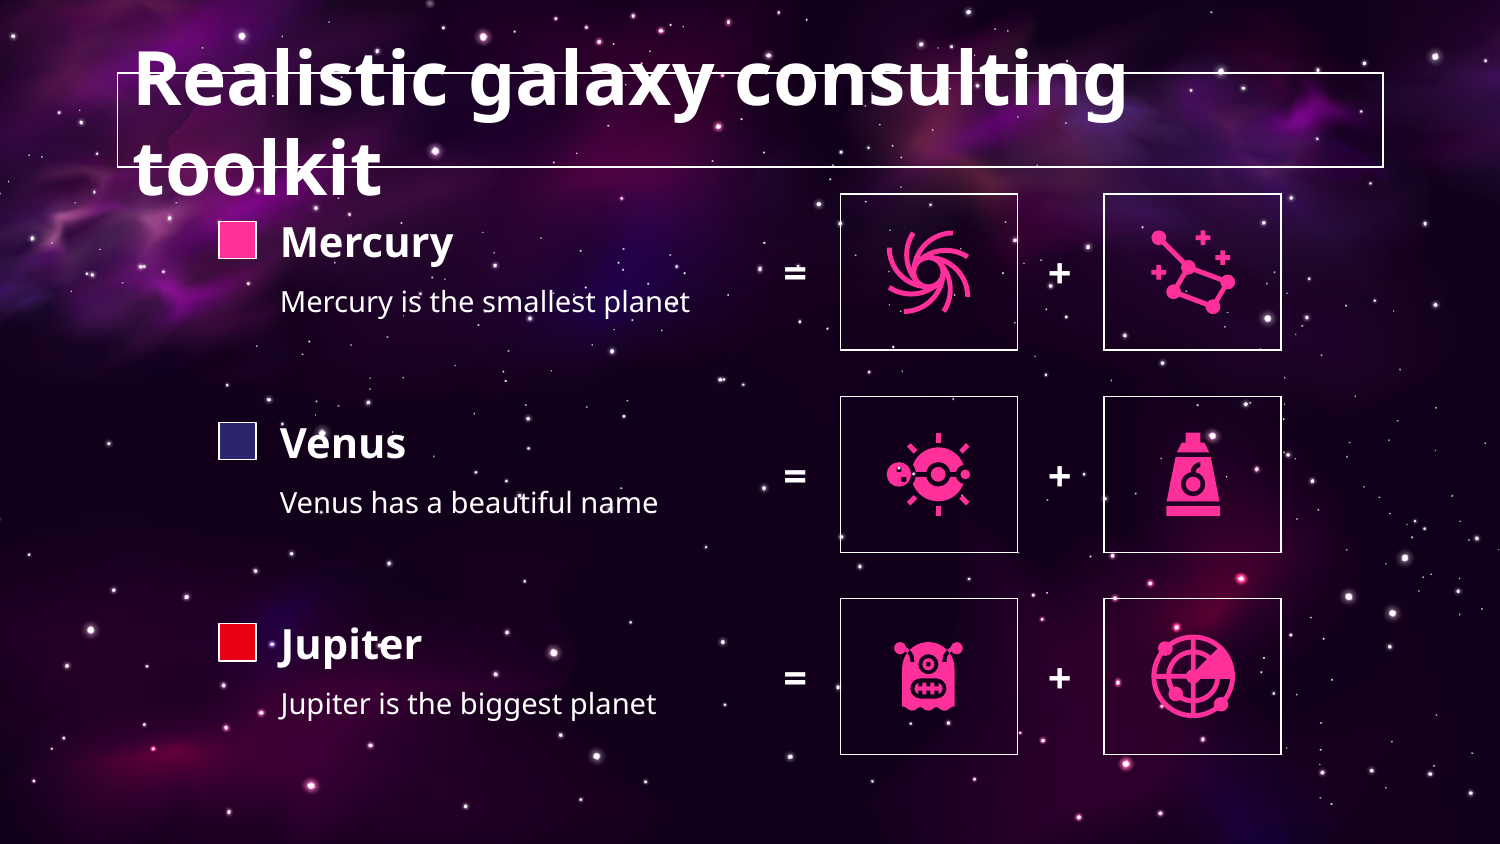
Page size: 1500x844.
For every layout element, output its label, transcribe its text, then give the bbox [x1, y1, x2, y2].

text_box = [752, 242, 839, 302]
text_box [1166, 506, 1221, 517]
text_box Jupiter [265, 623, 744, 670]
text_box [912, 447, 964, 472]
text_box Mercury is the smallest planet [264, 267, 743, 328]
text_box [906, 443, 918, 454]
text_box [886, 230, 971, 314]
title Realistic galaxy consulting toolkit [117, 72, 1383, 167]
text_box + [1017, 242, 1104, 302]
text_box Venus [264, 422, 743, 469]
text_box + [1017, 444, 1104, 504]
text_box [218, 221, 256, 259]
text_box [960, 469, 971, 480]
text_box Venus has a beautiful name [264, 469, 743, 529]
text_box Jupiter is the biggest planet [265, 670, 744, 730]
text_box [1176, 432, 1210, 453]
text_box [906, 495, 918, 506]
text_box Mercury [264, 221, 743, 267]
text_box [894, 642, 963, 711]
text_box [1151, 230, 1236, 315]
text_box [930, 466, 946, 482]
text_box [218, 623, 256, 661]
text_box [936, 433, 941, 443]
text_box + [1017, 646, 1104, 707]
text_box [936, 506, 941, 516]
text_box [959, 495, 970, 506]
text_box [886, 462, 912, 487]
text_box [959, 443, 970, 454]
text_box [1166, 457, 1220, 502]
text_box = [752, 646, 839, 707]
text_box [218, 422, 256, 460]
picture [0, 0, 1500, 844]
text_box [1151, 634, 1235, 719]
text_box [1195, 230, 1211, 246]
text_box [912, 476, 964, 502]
text_box = [752, 444, 839, 504]
text_box [1215, 250, 1231, 265]
text_box [1151, 264, 1167, 280]
